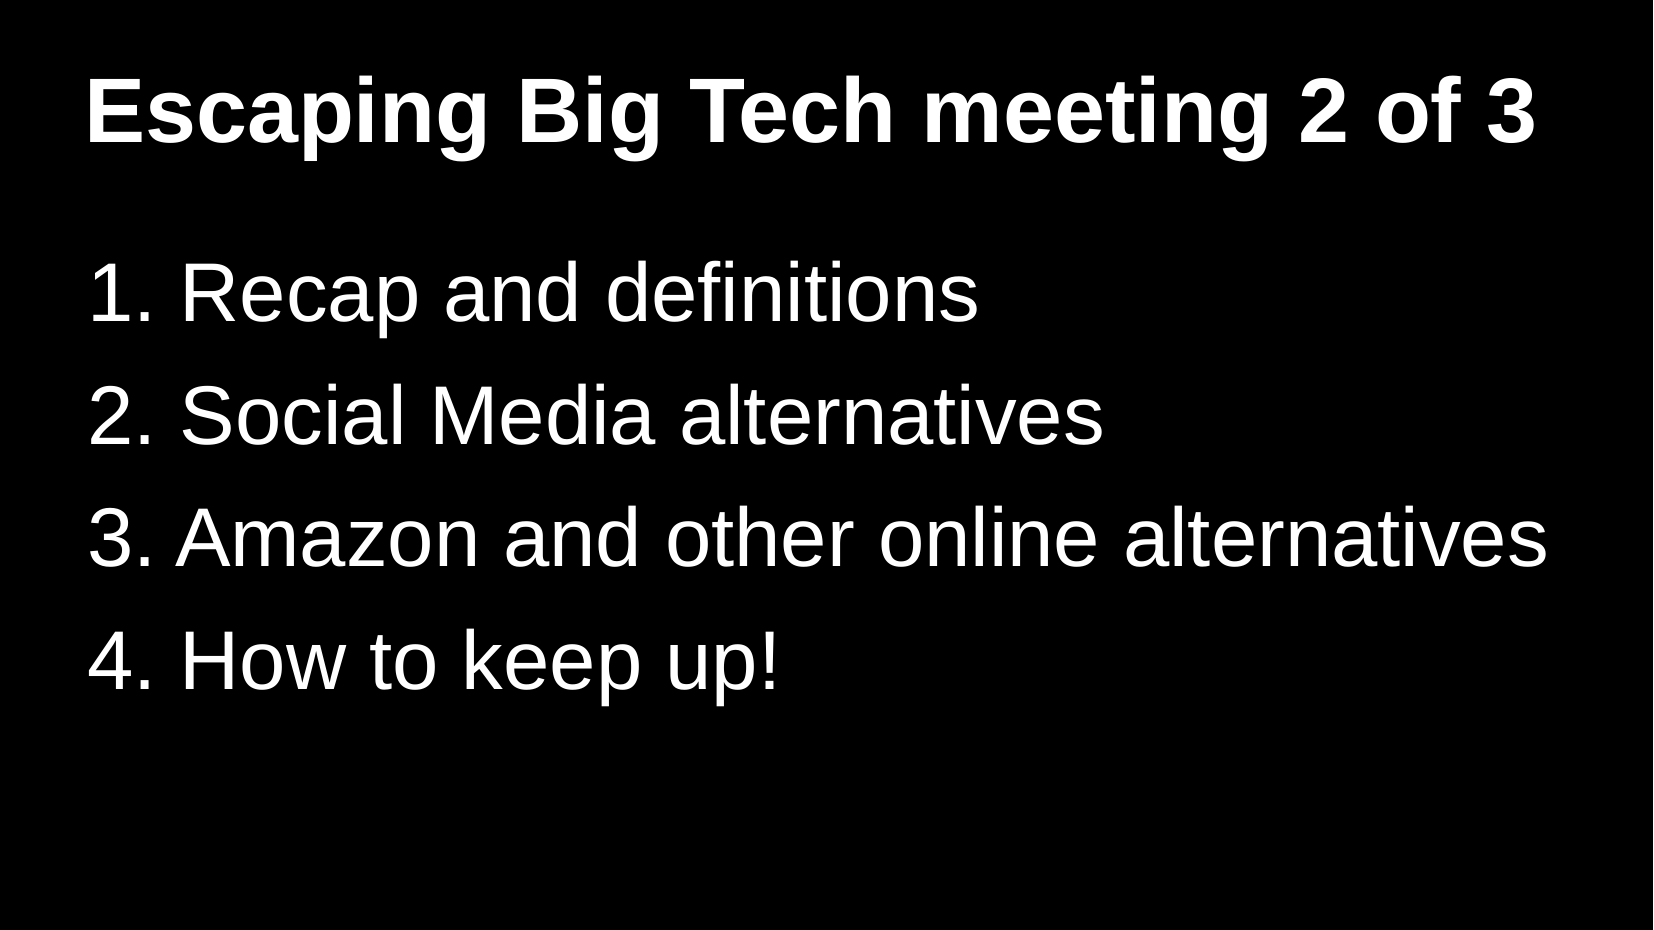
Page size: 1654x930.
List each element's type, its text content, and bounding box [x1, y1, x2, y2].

list 1. Recap and definitions 2. Social Media alternatives 3. Amazon and other online alternatives 4. How to keep up! [87, 124, 1573, 830]
title Escaping Big Tech meeting 2 of 3 [84, 56, 1561, 166]
